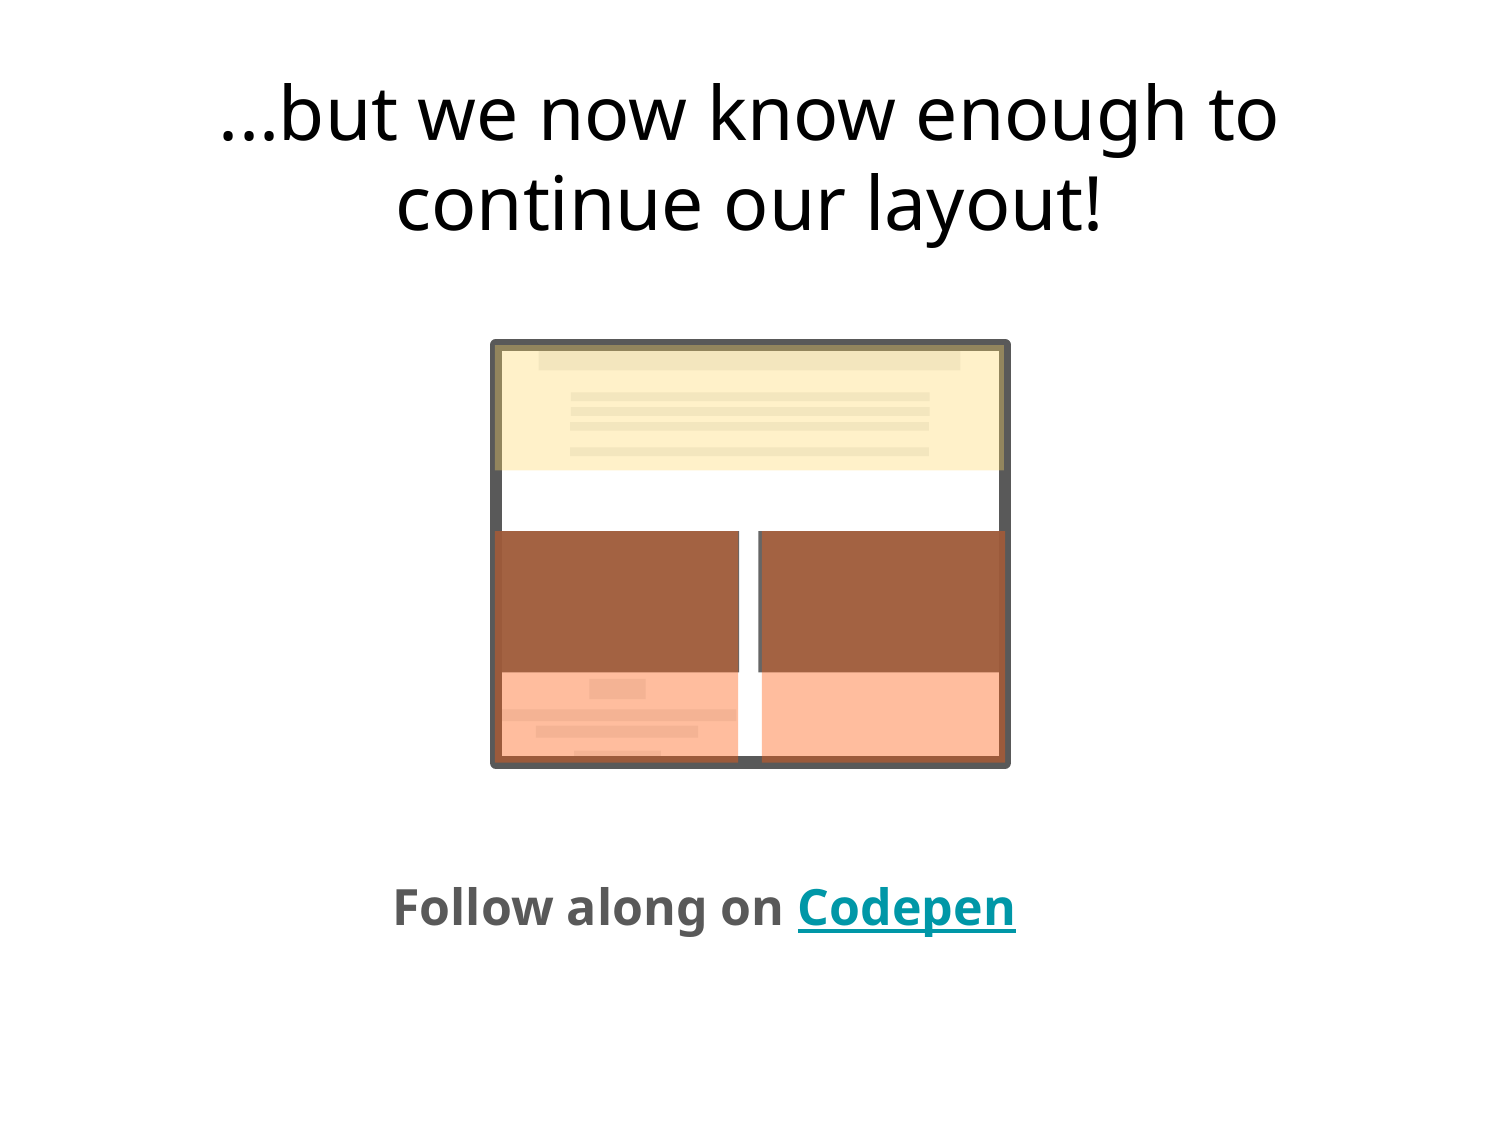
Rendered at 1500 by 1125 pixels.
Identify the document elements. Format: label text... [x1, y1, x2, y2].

text_box [758, 531, 1006, 763]
title ...but we now know enough to continue our layout! [51, 63, 1449, 248]
text_box [494, 531, 740, 763]
text_box [494, 345, 1004, 471]
list Follow along on Codepen [73, 850, 1335, 966]
